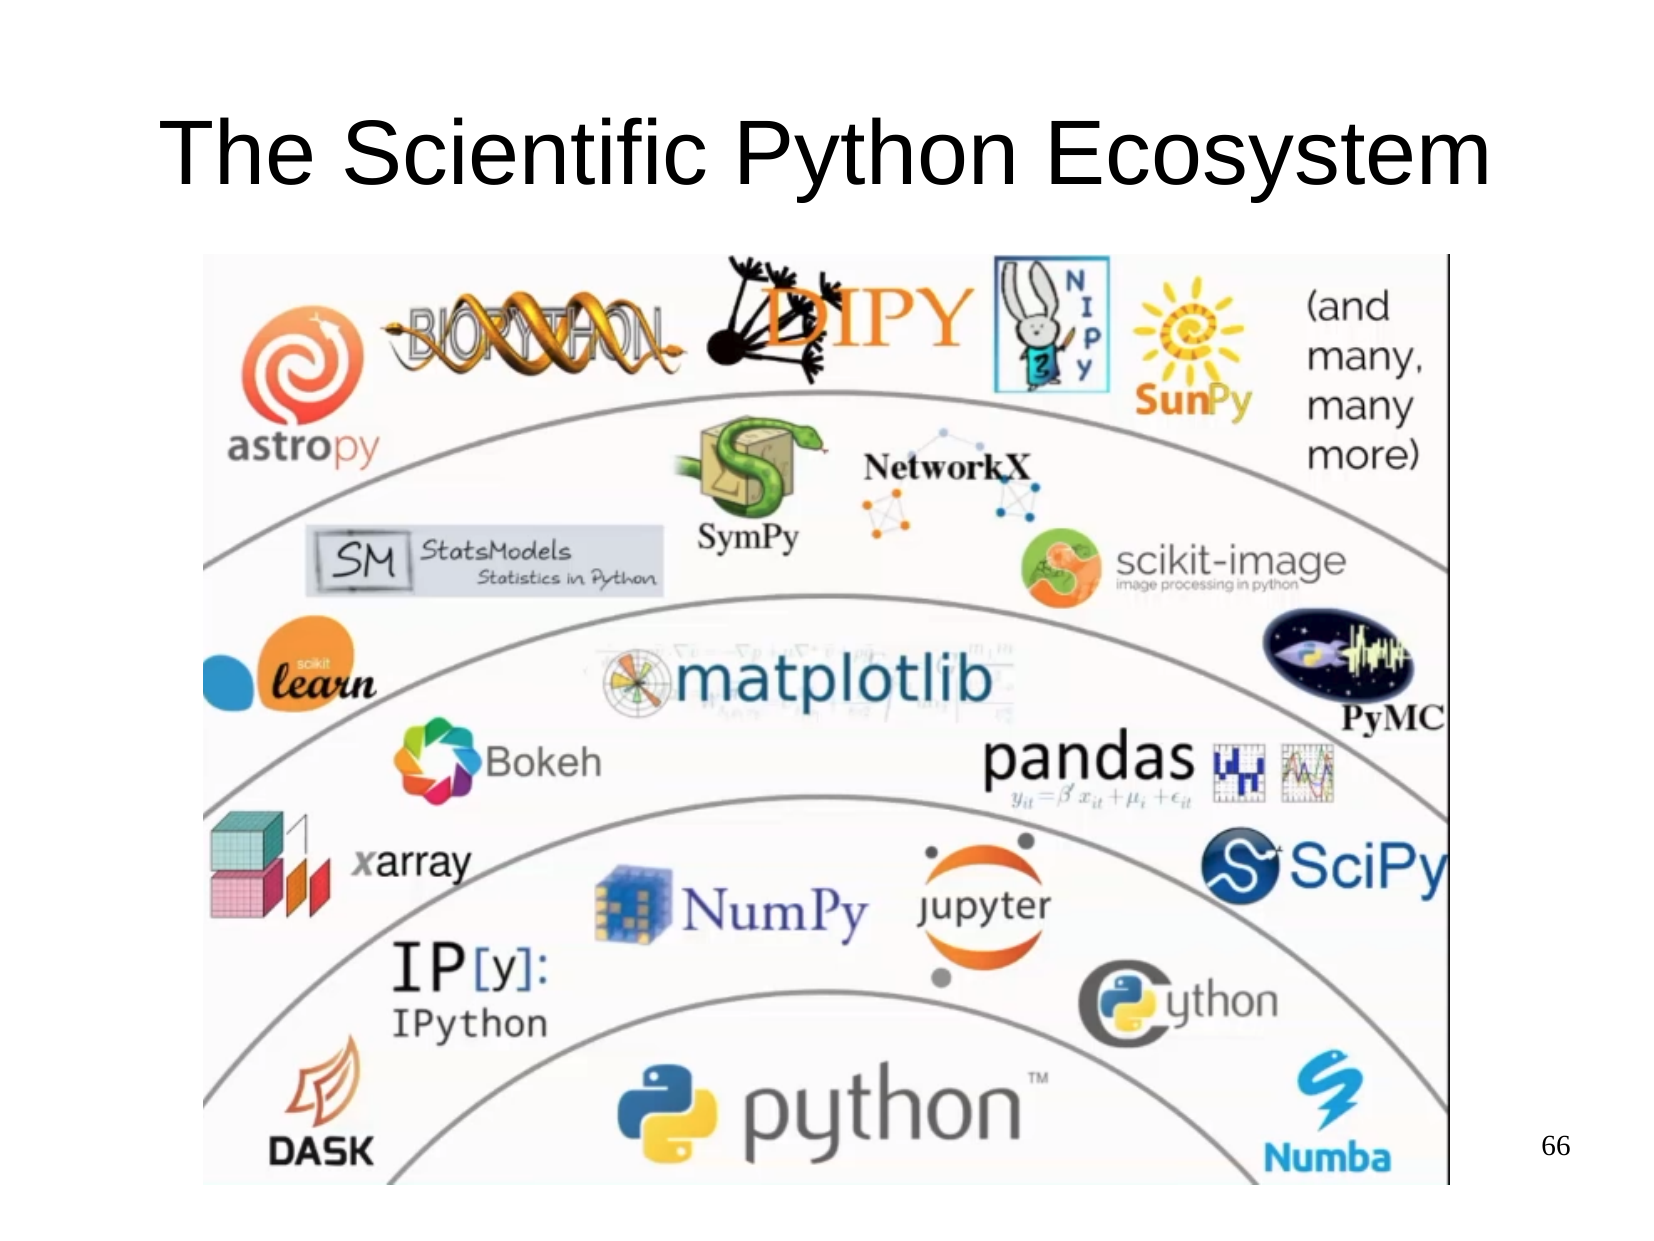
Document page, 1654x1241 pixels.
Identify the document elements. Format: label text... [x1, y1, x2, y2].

picture [203, 254, 1450, 1186]
title The Scientific Python Ecosystem [82, 49, 1571, 257]
